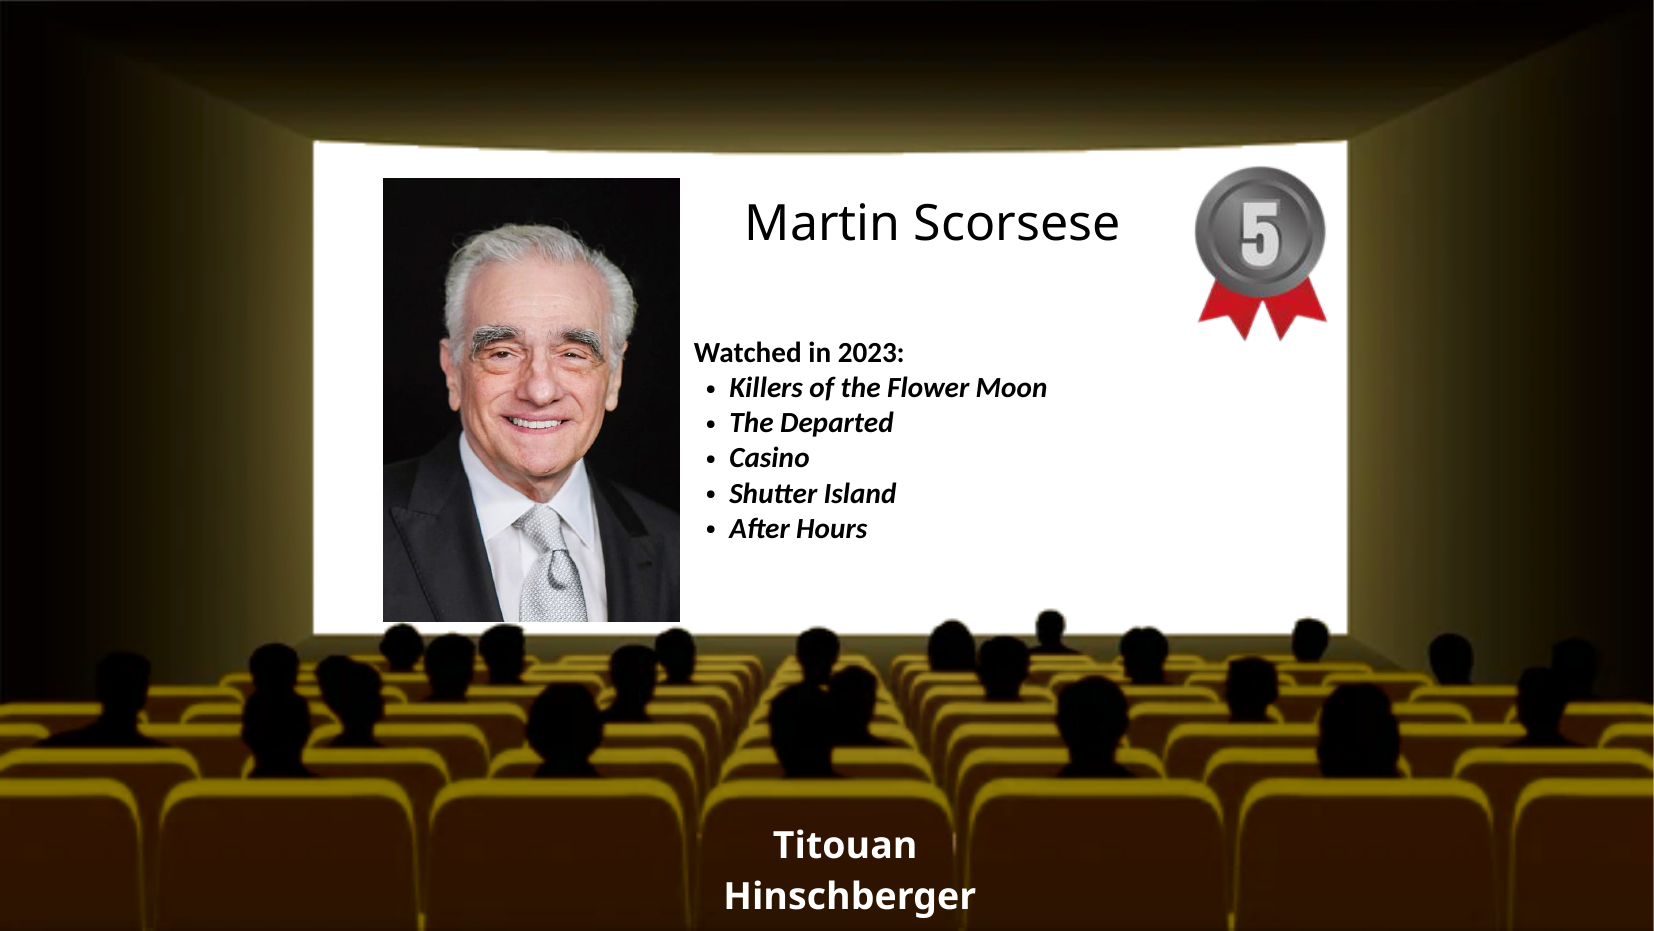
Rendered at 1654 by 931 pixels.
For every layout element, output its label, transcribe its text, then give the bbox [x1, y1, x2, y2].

text_box Watched in 2023: Killers of the Flower Moon The Departed Casino Shutter Island After Hours [680, 265, 1347, 621]
text_box Martin Scorsese [680, 179, 1188, 265]
picture [0, 0, 1654, 931]
